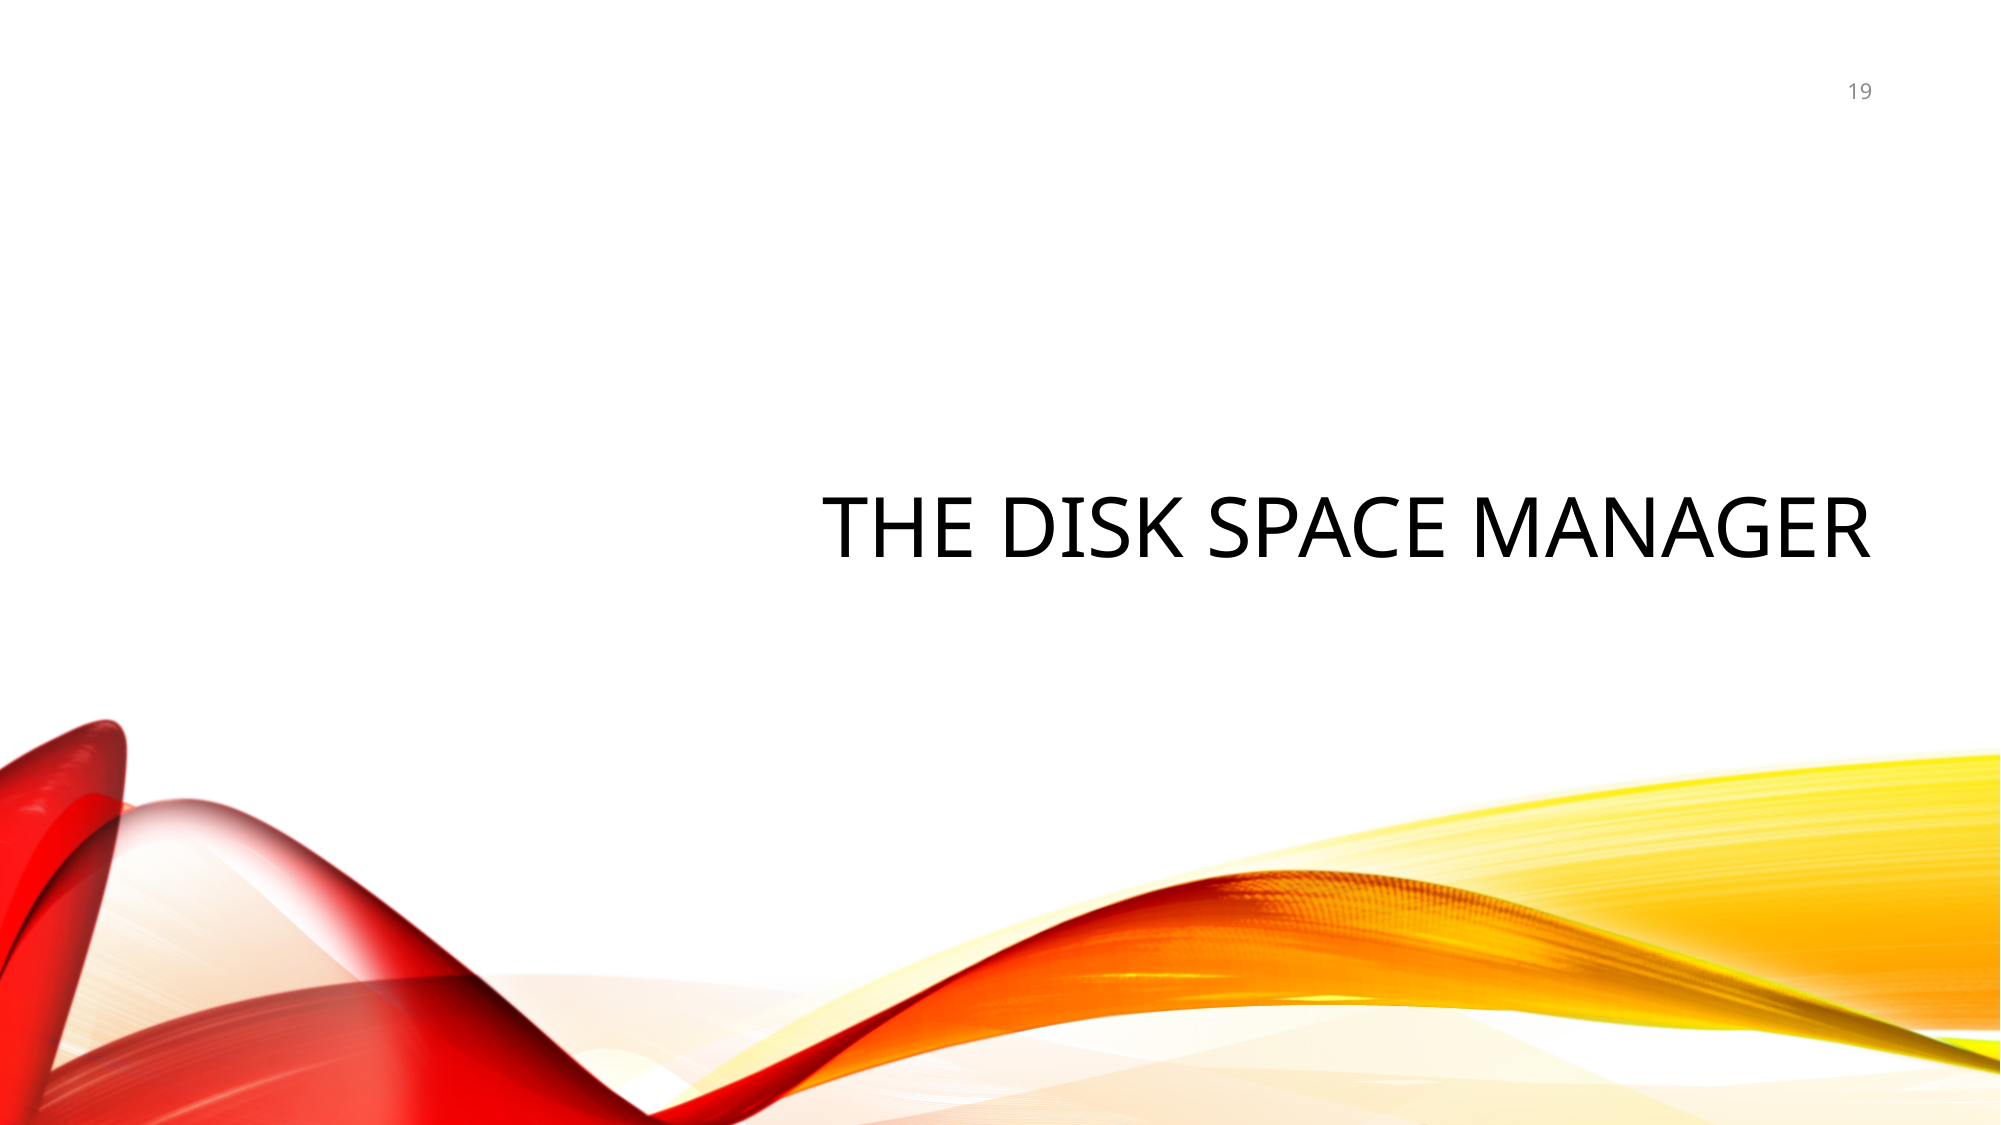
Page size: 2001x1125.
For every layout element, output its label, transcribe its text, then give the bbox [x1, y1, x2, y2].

slide_number <number> [1781, 62, 1888, 123]
picture [0, 717, 2000, 1125]
title The disk space manager [112, 123, 1888, 584]
